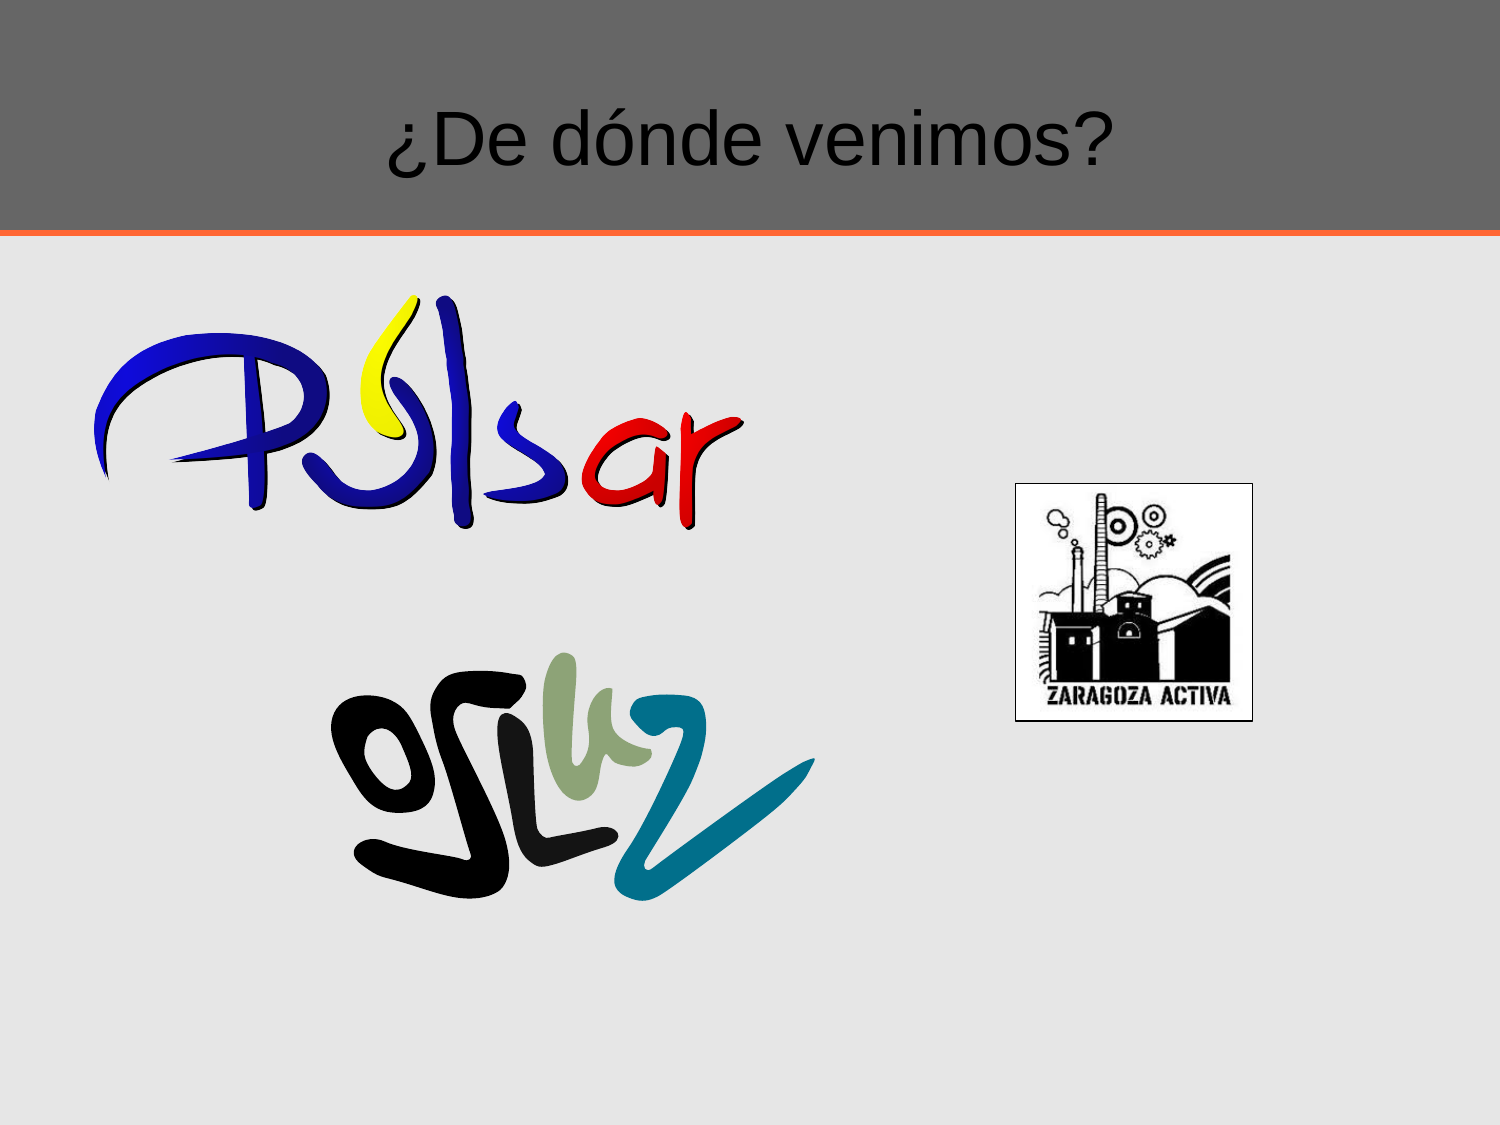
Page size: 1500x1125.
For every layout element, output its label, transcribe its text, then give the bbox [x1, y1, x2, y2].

picture [321, 649, 832, 905]
picture [1015, 484, 1252, 721]
title ¿De dónde venimos? [75, 44, 1425, 233]
picture [94, 295, 744, 530]
